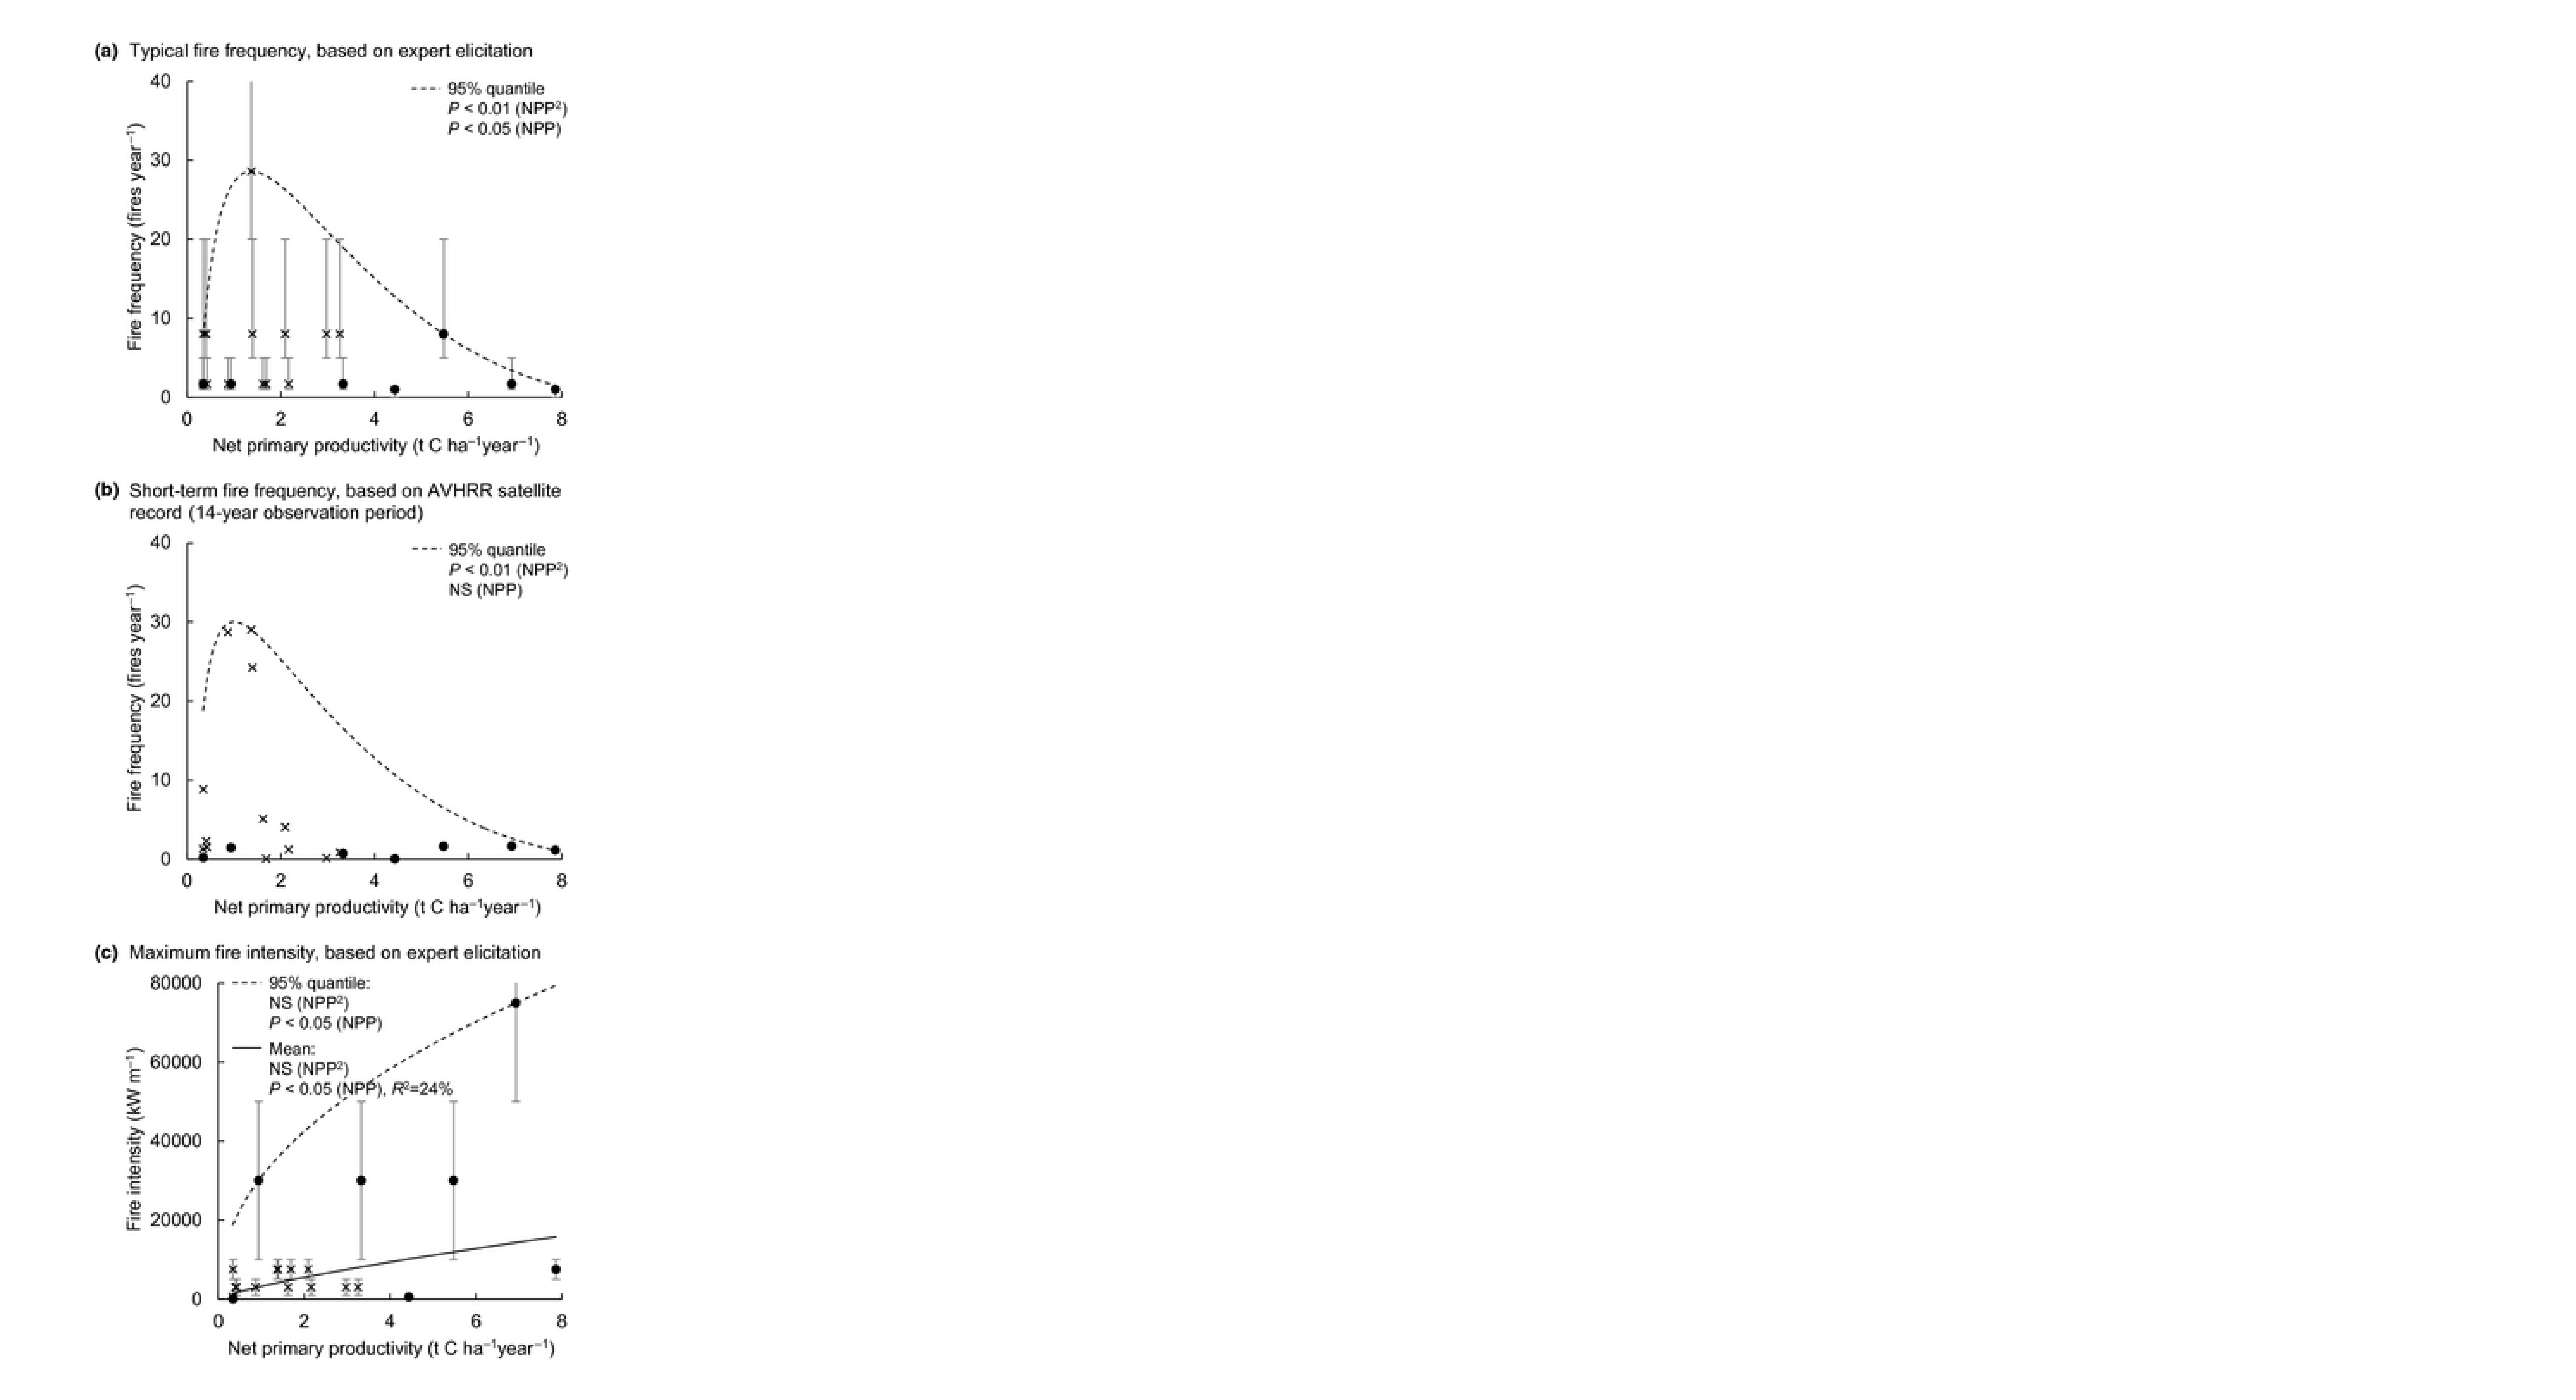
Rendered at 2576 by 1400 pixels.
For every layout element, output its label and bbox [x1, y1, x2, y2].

picture [95, 39, 570, 1360]
